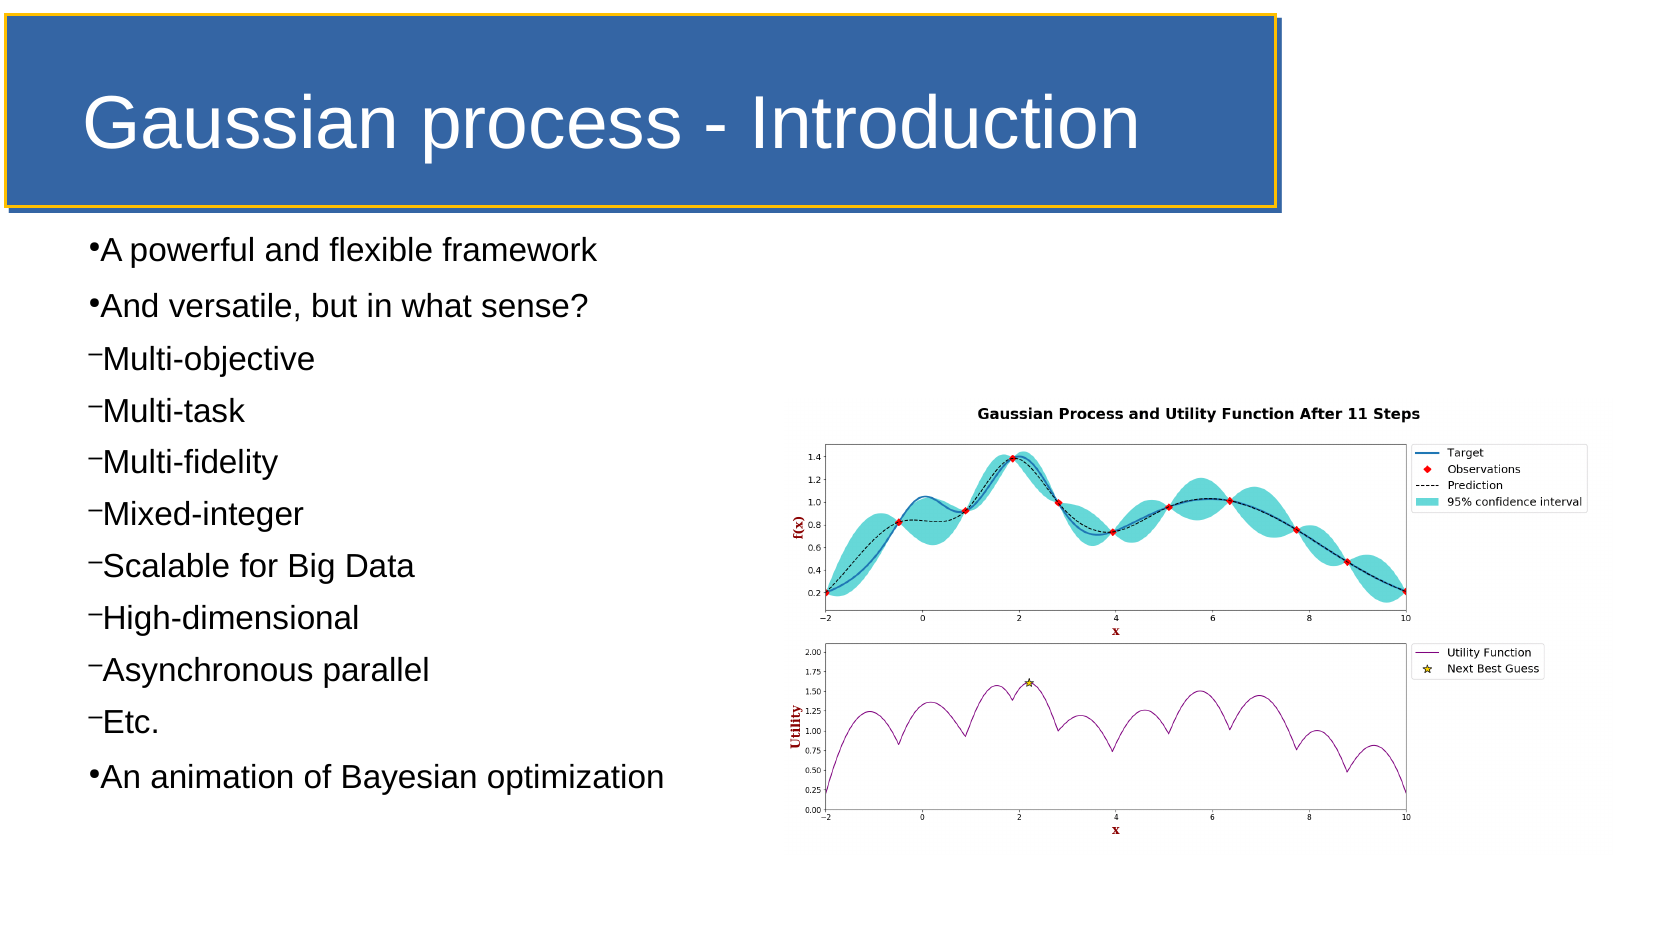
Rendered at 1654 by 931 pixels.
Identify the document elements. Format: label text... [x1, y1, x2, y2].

picture [784, 398, 1613, 855]
list A powerful and flexible framework And versatile, but in what sense? Multi-objective Multi-task Multi-fidelity Mixed-integer Scalable for Big Data High-dimensional Asynchronous parallel Etc. An animation of Bayesian optimization [88, 236, 1565, 798]
title Gaussian process - Introduction [82, 44, 1235, 192]
